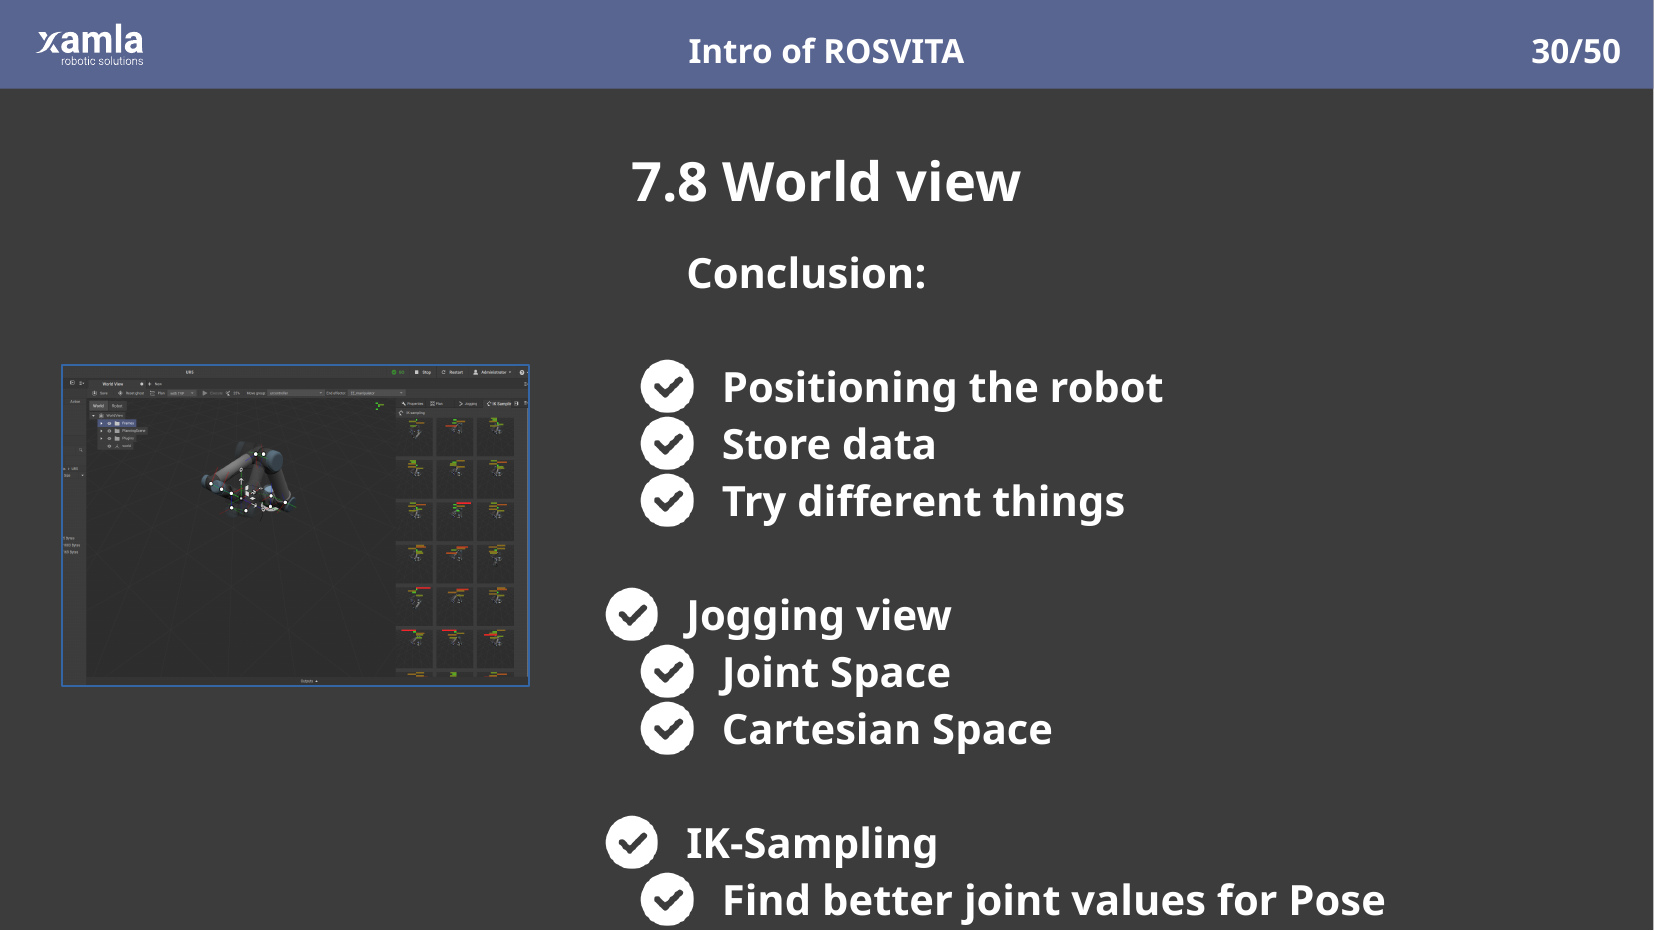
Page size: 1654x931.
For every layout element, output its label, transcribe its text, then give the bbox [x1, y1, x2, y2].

text_box [0, 0, 1654, 89]
picture [62, 366, 529, 686]
text_box Intro of ROSVITA [296, 20, 1357, 80]
text_box 7.8 World view [188, 135, 1465, 223]
picture [35, 23, 143, 65]
text_box 30/50 [1511, 20, 1636, 80]
text_box Conclusion: Positioning the robot Store data Try different things Jogging view Joint Space Cartesian Space IK-Sampling Find better joint values for Pose [590, 236, 1654, 931]
